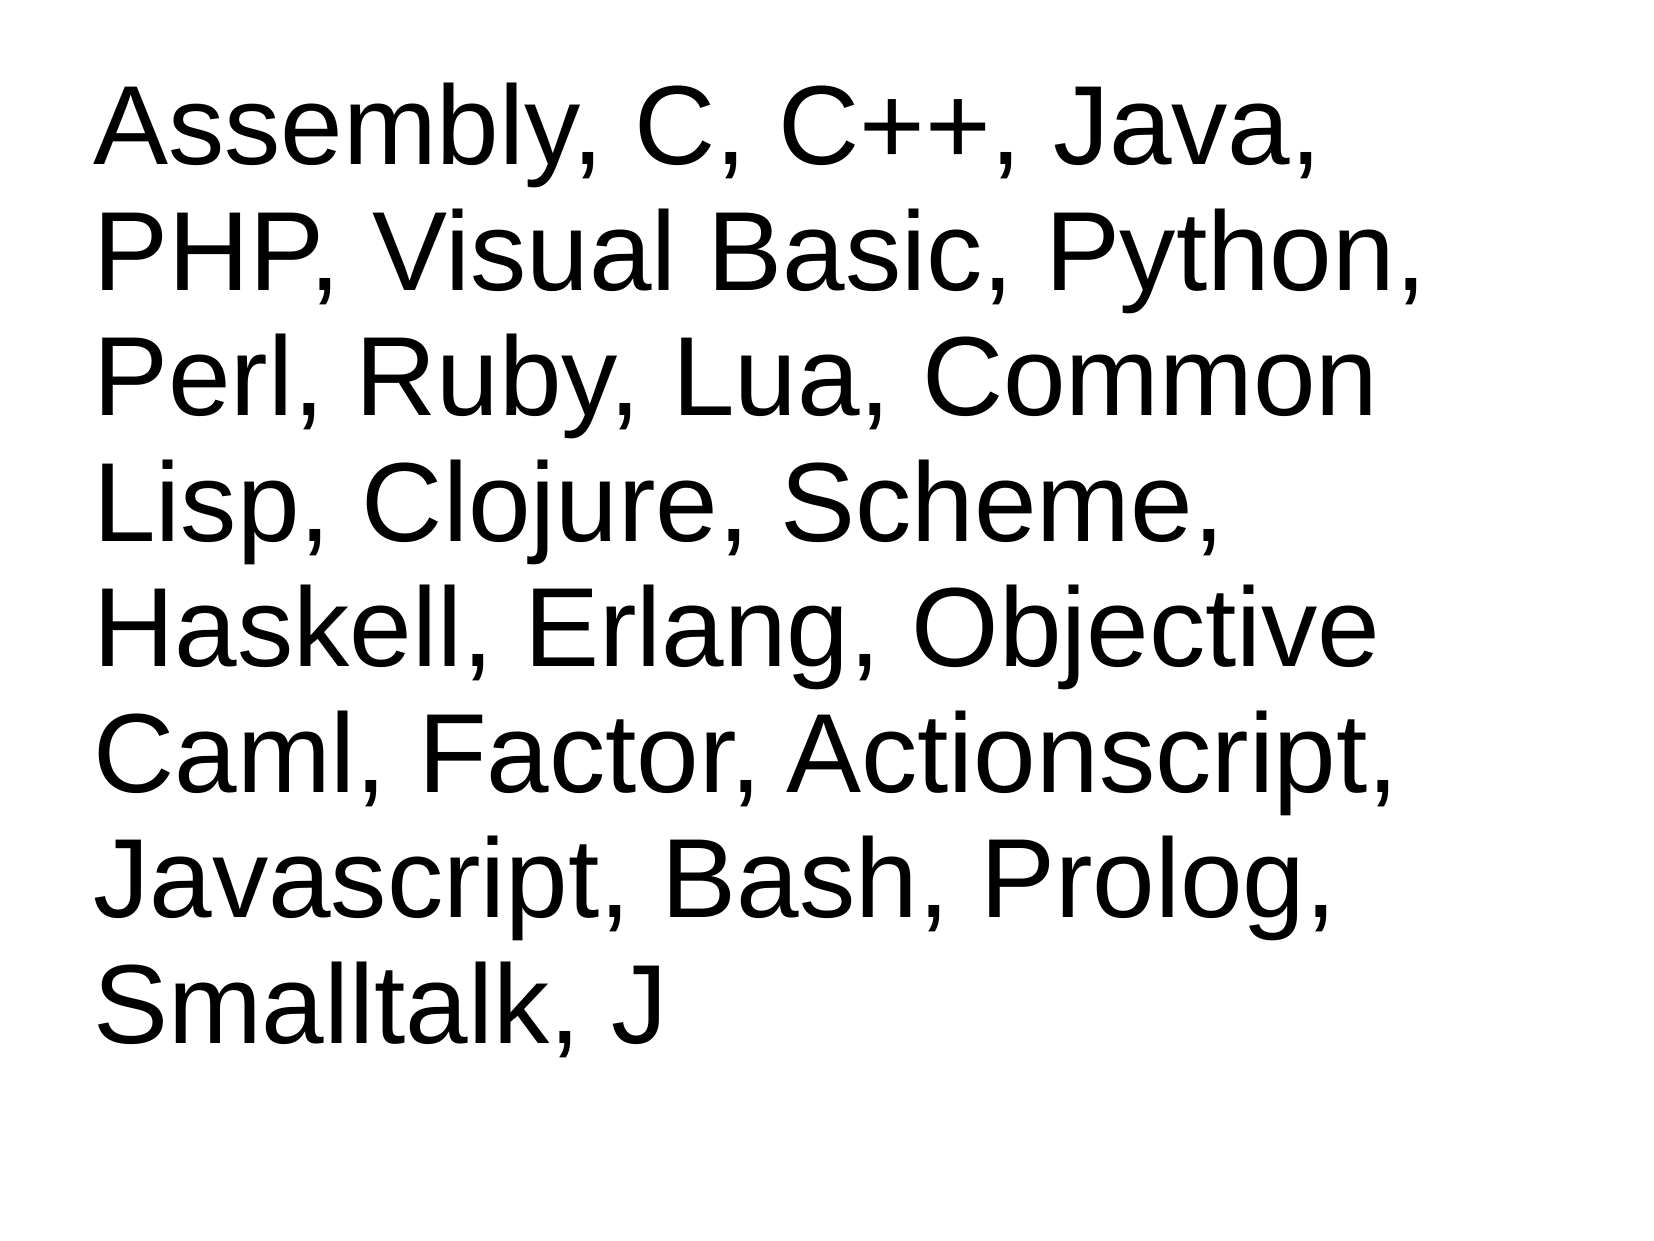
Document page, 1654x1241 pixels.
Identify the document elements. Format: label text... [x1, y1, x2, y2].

text_box Assembly, C, C++, Java, PHP, Visual Basic, Python, Perl, Ruby, Lua, Common Lisp, Clojure, Scheme, Haskell, Erlang, Objective Caml, Factor, Actionscript, Javascript, Bash, Prolog, Smalltalk, J [78, 55, 1613, 1201]
